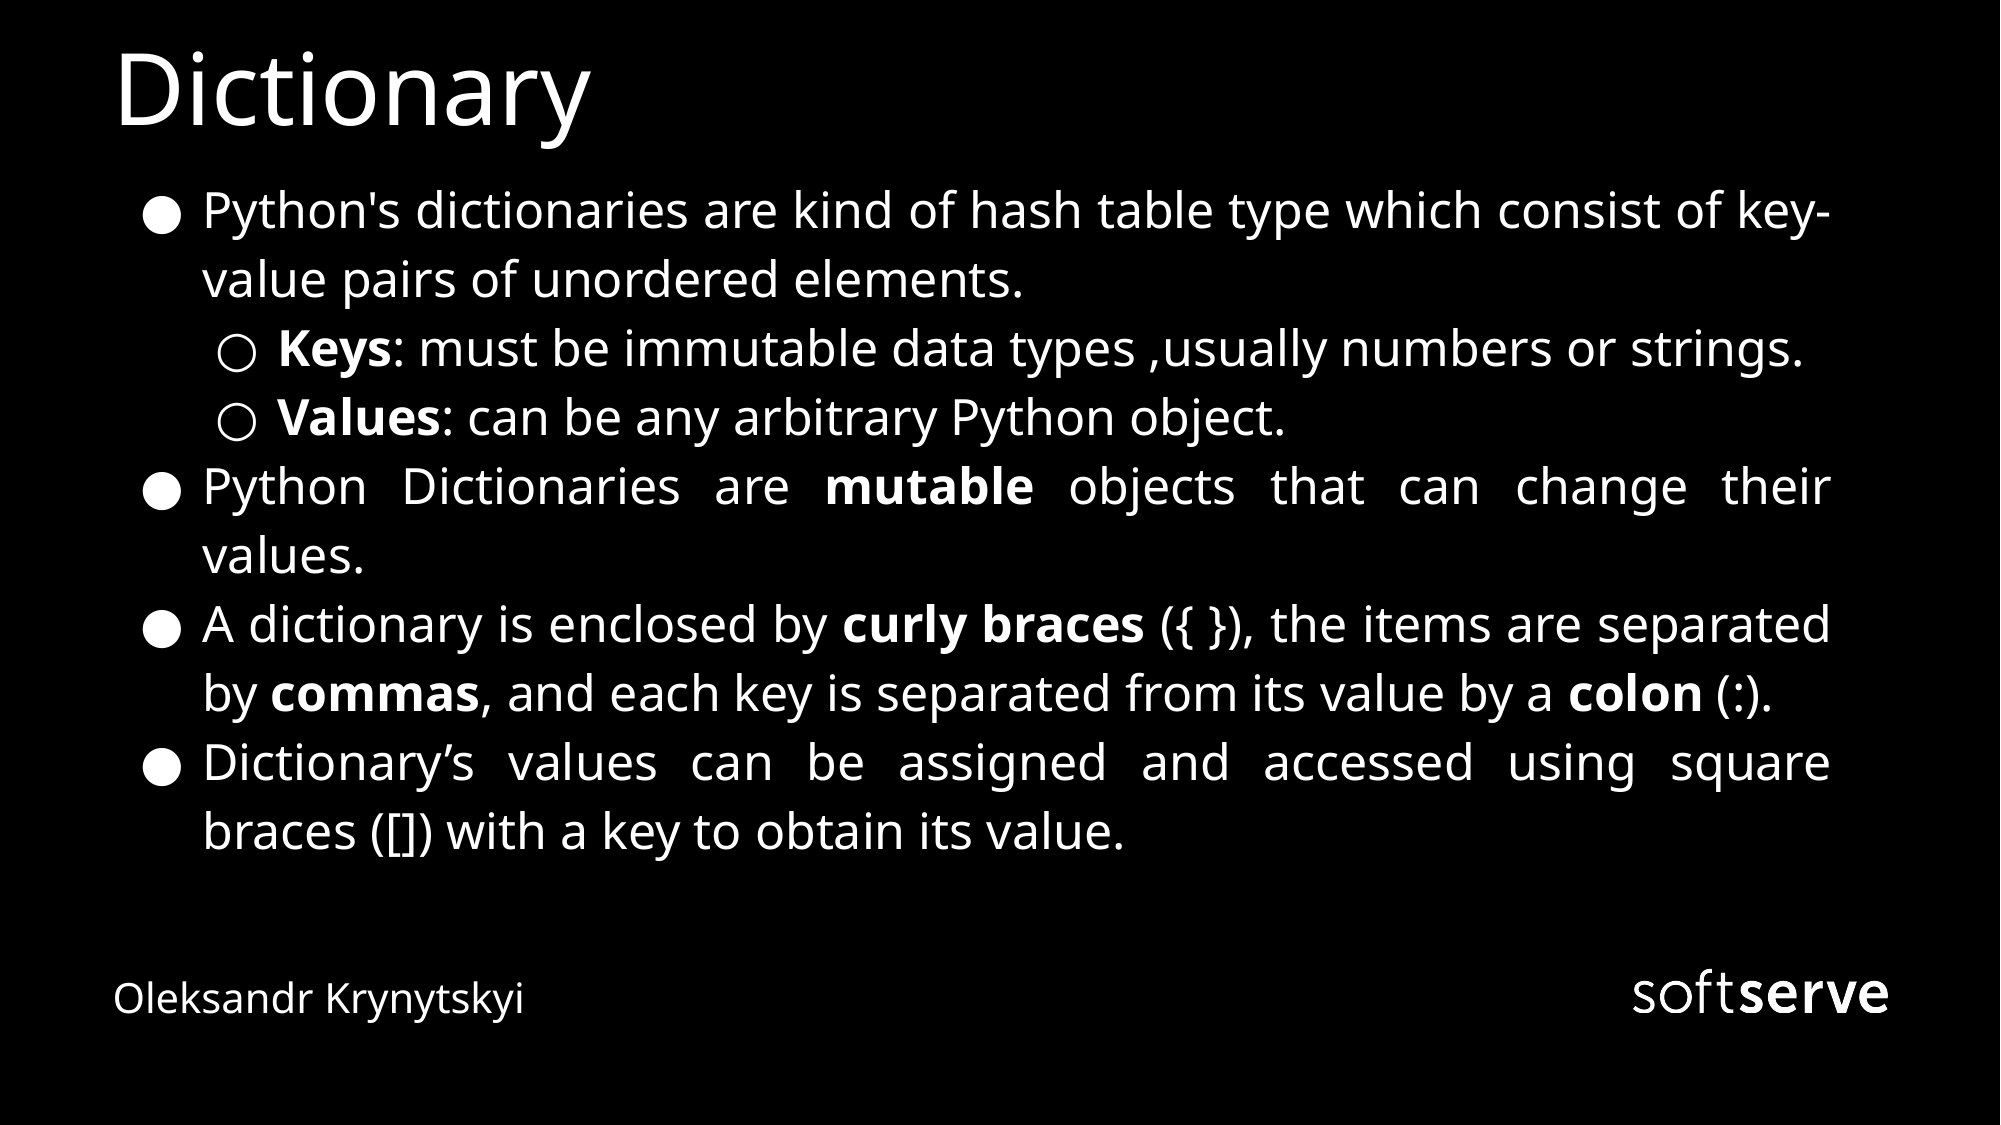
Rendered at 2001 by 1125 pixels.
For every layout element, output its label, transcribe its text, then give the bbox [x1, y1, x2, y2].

list Oleksandr Krynytskyi [112, 970, 682, 1019]
text_box Python's dictionaries are kind of hash table type which consist of key-value pairs of unordered elements. Keys: must be immutable data types ,usually numbers or strings. Values: can be any arbitrary Python object. Python Dictionaries are mutable objects that can change their values. A dictionary is enclosed by curly braces ({ }), the items are separated by commas, and each key is separated from its value by a colon (:). Dictionary’s values can be assigned and accessed using square braces ([]) with a key to obtain its value. [112, 154, 1888, 940]
title Dictionary [112, 33, 1888, 154]
picture [1633, 968, 1888, 1013]
